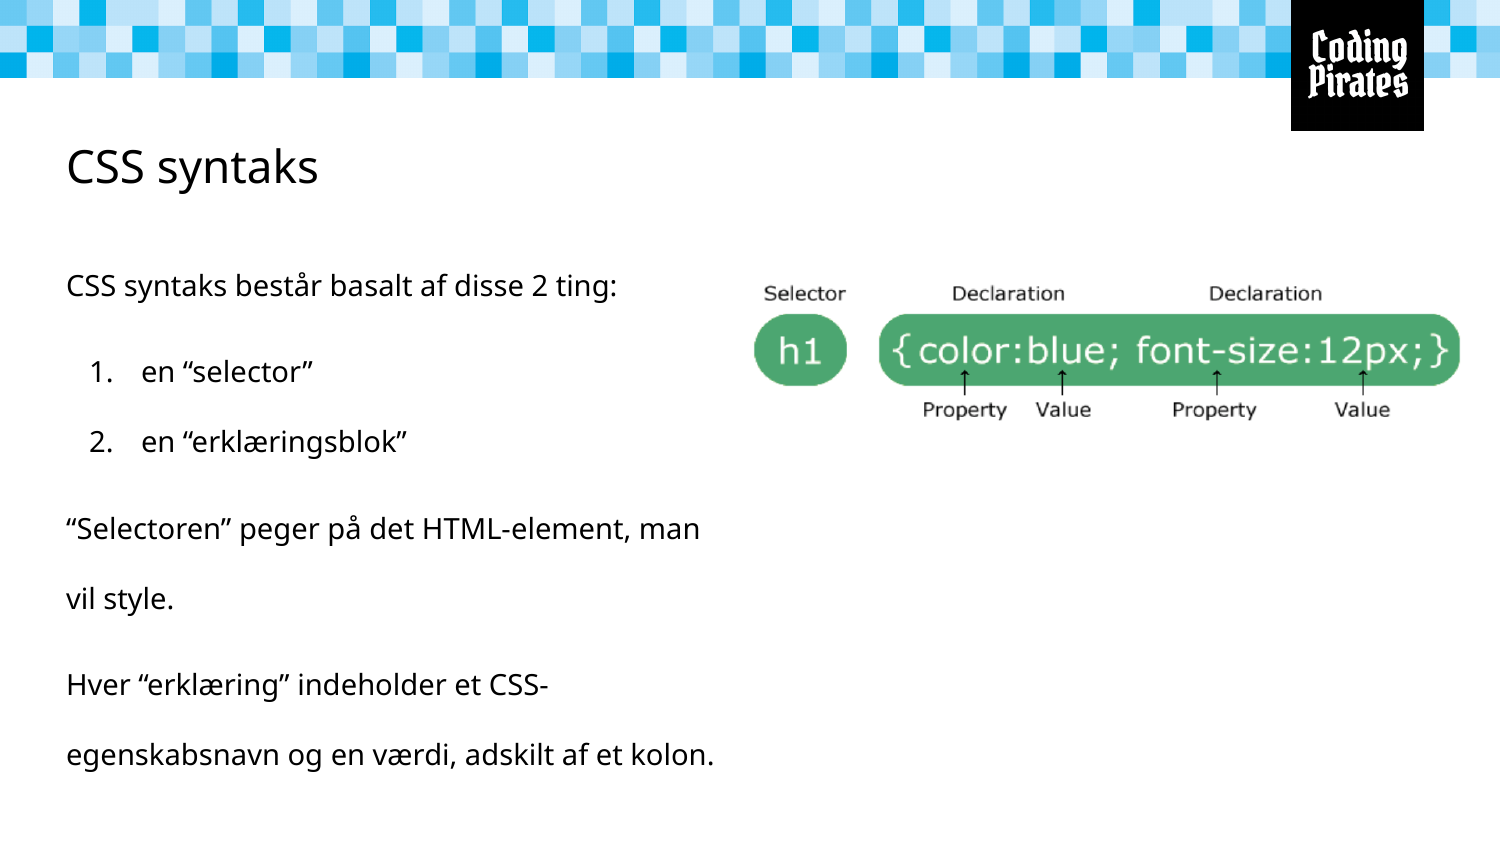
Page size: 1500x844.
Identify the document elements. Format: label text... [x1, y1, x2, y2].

list CSS syntaks består basalt af disse 2 ting: en “selector” en “erklæringsblok” “Selectoren” peger på det HTML-element, man vil style. Hver “erklæring” indeholder et CSS-egenskabsnavn og en værdi, adskilt af et kolon. [51, 216, 737, 800]
title CSS syntaks [51, 123, 1223, 217]
picture [1291, 0, 1424, 131]
picture [736, 258, 1500, 453]
picture [0, 0, 1056, 78]
